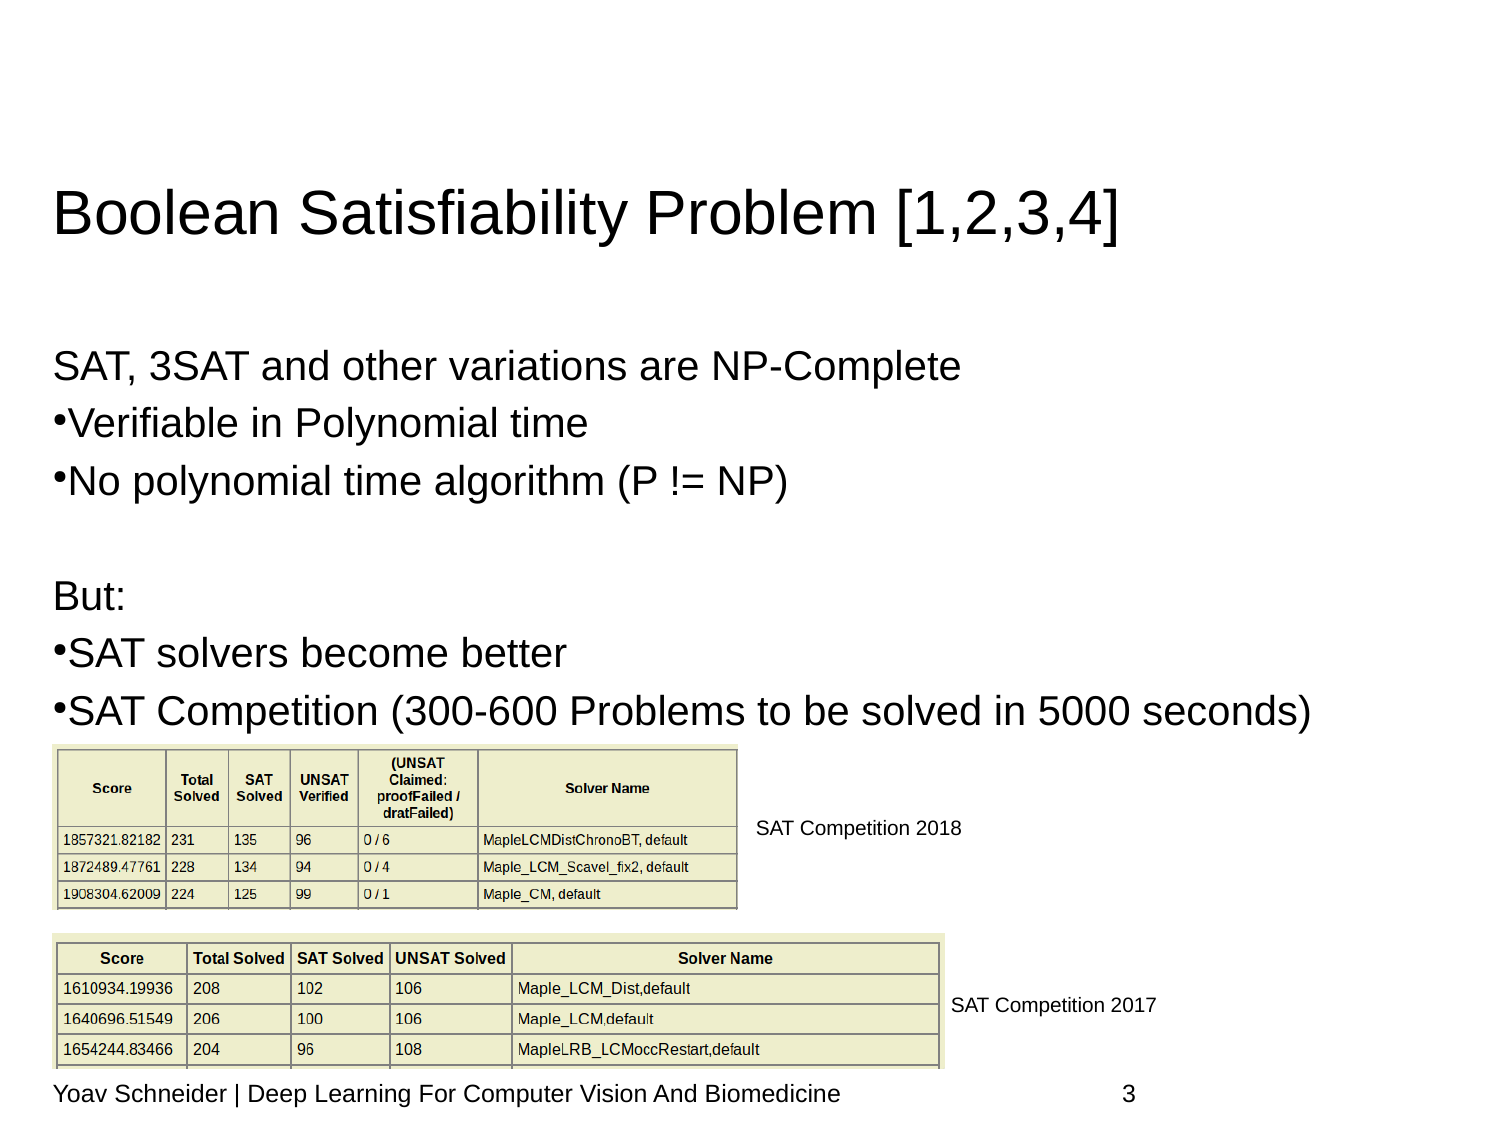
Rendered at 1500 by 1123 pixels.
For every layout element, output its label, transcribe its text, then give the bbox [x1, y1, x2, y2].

picture [52, 744, 738, 910]
title SAT Competition 2017 [950, 969, 1500, 1040]
picture [52, 933, 945, 1069]
title Boolean Satisfiability Problem [1,2,3,4] [52, 171, 1453, 242]
text_box Yoav Schneider | Deep Learning For Computer Vision And Biomedicine [52, 1062, 1116, 1123]
text_box [1122, 1062, 1459, 1123]
title SAT Competition 2018 [755, 792, 1500, 863]
list SAT, 3SAT and other variations are NP-Complete Verifiable in Polynomial time No polynomial time algorithm (P != NP) But: SAT solvers become better SAT Competition (300-600 Problems to be solved in 5000 seconds) [52, 330, 1453, 996]
